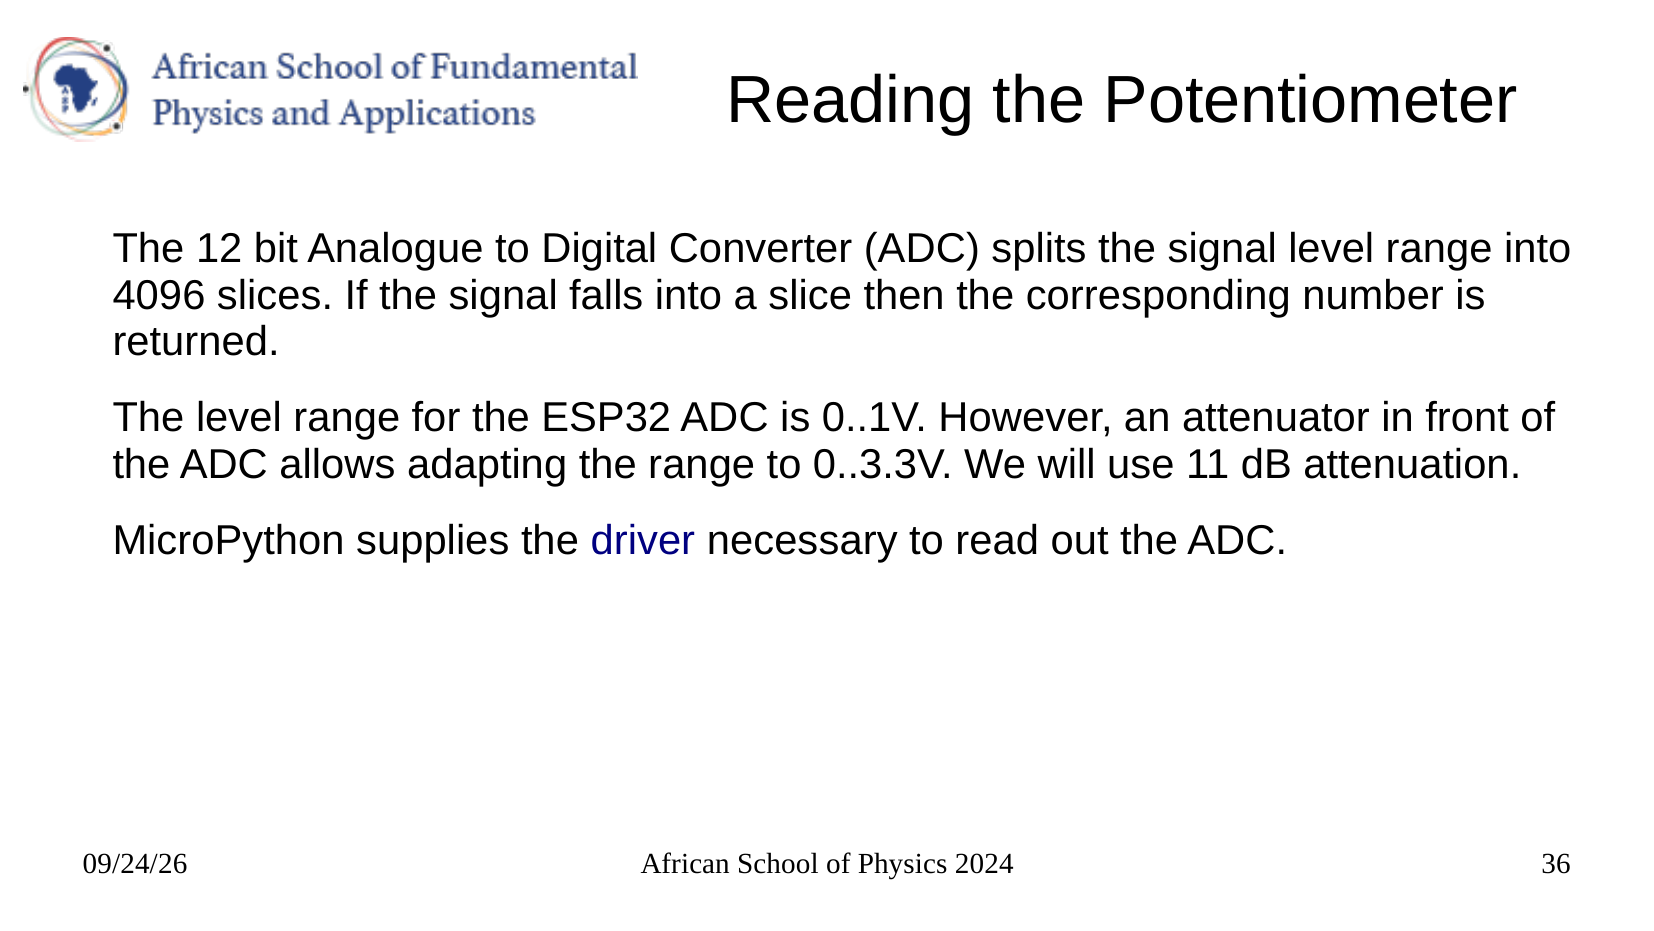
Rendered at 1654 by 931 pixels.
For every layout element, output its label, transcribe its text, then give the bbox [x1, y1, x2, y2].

picture [23, 37, 635, 142]
list The 12 bit Analogue to Digital Converter (ADC) splits the signal level range into 4096 slices. If the signal falls into a slice then the corresponding number is returned. The level range for the ESP32 ADC is 0..1V. However, an attenuator in front of the ADC allows adapting the range to 0..3.3V. We will use 11 dB attenuation. MicroPython supplies the driver necessary to read out the ADC. [112, 225, 1601, 765]
title Reading the Potentiometer [635, 21, 1610, 177]
